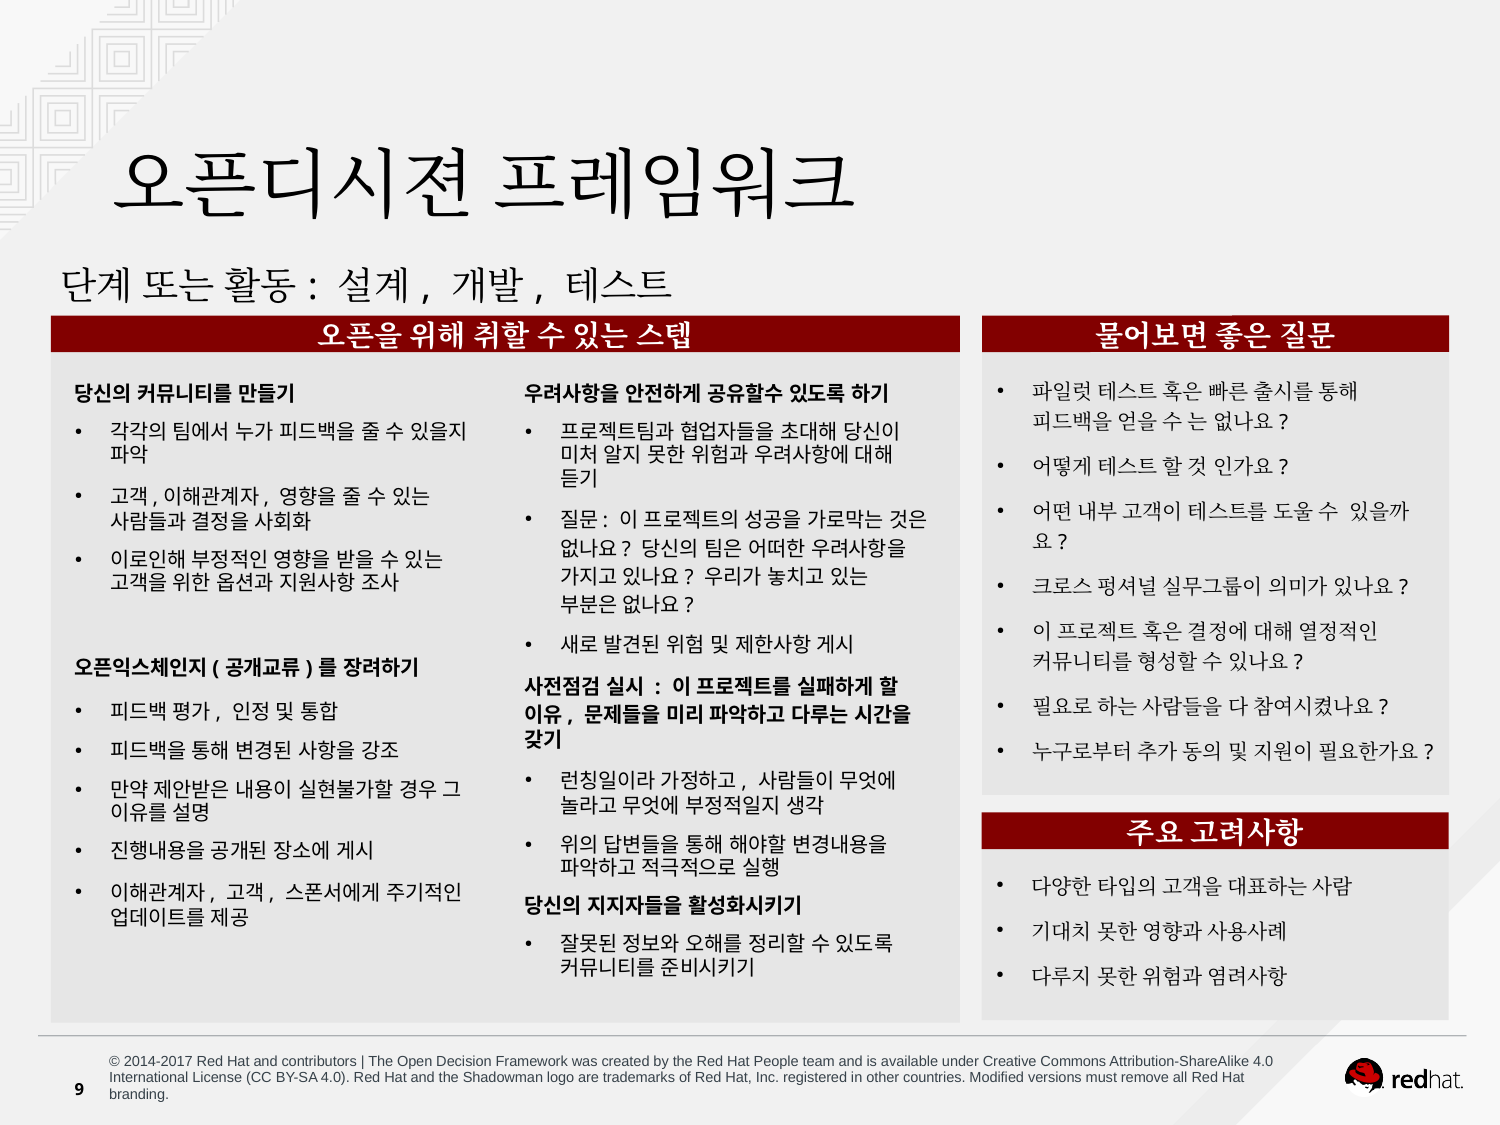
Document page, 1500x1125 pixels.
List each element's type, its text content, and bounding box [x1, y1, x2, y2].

text_box 당신의 커뮤니티를 만들기 각각의 팀에서 누가 피드백을 줄 수 있을지 파악 고객,이해관계자, 영향을 줄 수 있는 사람들과 결정을 사회화 이로인해 부정적인 영향을 받을 수 있는 고객을 위한 옵션과 지원사항 조사 오픈익스체인지(공개교류)를 장려하기 피드백 평가, 인정 및 통합 피드백을 통해 변경된 사항을 강조 만약 제안받은 내용이 실현불가할 경우 그 이유를 설명 진행내용을 공개된 장소에 게시 이해관계자, 고객, 스폰서에게 주기적인 업데이트를 제공 [60, 375, 510, 976]
text_box 물어보면 좋은 질문 [982, 315, 1450, 353]
text_box 주요 고려사항 [981, 812, 1449, 850]
text_box 다양한 타입의 고객을 대표하는 사람 기대치 못한 영향과 사용사례 다루지 못한 위험과 염려사항 [981, 850, 1449, 1021]
text_box 우려사항을 안전하게 공유할수 있도록 하기 프로젝트팀과 협업자들을 초대해 당신이 미처 알지 못한 위험과 우려사항에 대해 듣기 질문: 이 프로젝트의 성공을 가로막는 것은 없나요? 당신의 팀은 어떠한 우려사항을 가지고 있나요? 우리가 놓치고 있는 부분은 없나요? 새로 발견된 위험 및 제한사항 게시 사전점검 실시 : 이 프로젝트를 실패하게 할 이유, 문제들을 미리 파악하고 다루는 시간을 갖기 런칭일이라 가정하고, 사람들이 무엇에 놀라고 무엇에 부정적일지 생각 위의 답변들을 통해 해야할 변경내용을 파악하고 적극적으로 실행 당신의 지지자들을 활성화시키기 잘못된 정보와 오해를 정리할 수 있도록 커뮤니티를 준비시키기 [510, 375, 946, 1029]
text_box 파일럿 테스트 혹은 빠른 출시를 통해 피드백을 얻을 수 는 없나요? 어떻게 테스트 할 것 인가요? 어떤 내부 고객이 테스트를 도울 수 있을까요? 크로스 펑셔널 실무그룹이 의미가 있나요? 이 프로젝트 혹은 결정에 대해 열정적인 커뮤니티를 형성할 수 있나요? 필요로 하는 사람들을 다 참여시켰나요? 누구로부터 추가 동의 및 지원이 필요한가요? [982, 352, 1450, 795]
picture [0, 0, 1500, 1125]
text_box [50, 353, 960, 1023]
text_box 오픈을 위해 취할 수 있는 스텝 [50, 315, 960, 353]
text_box 단계 또는 활동: 설계, 개발, 테스트 [45, 249, 751, 316]
title 오픈디시젼 프레임워크 [112, 0, 1388, 233]
